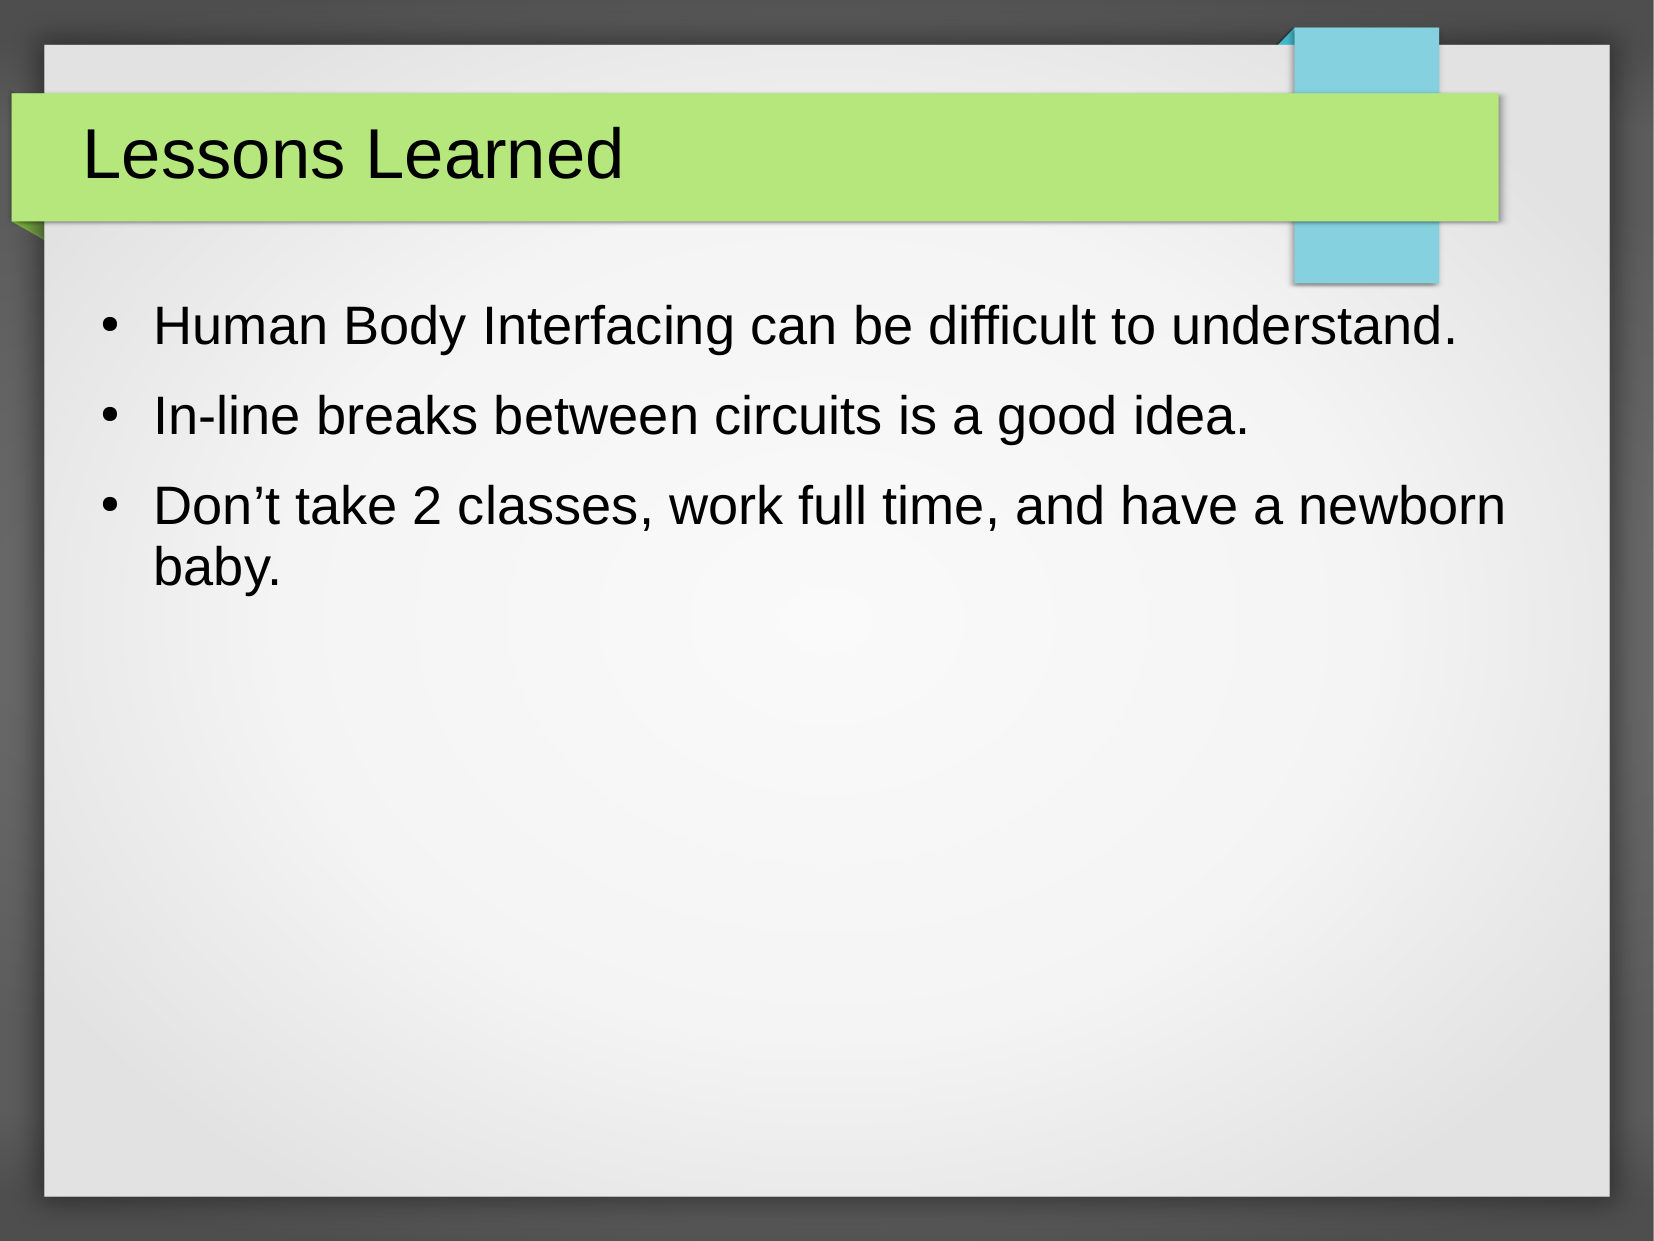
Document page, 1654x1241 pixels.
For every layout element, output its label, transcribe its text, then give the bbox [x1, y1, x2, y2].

list Human Body Interfacing can be difficult to understand. In-line breaks between circuits is a good idea. Don’t take 2 classes, work full time, and have a newborn baby. [82, 295, 1571, 1015]
title Lessons Learned [82, 94, 1264, 213]
picture [0, 0, 1654, 1241]
